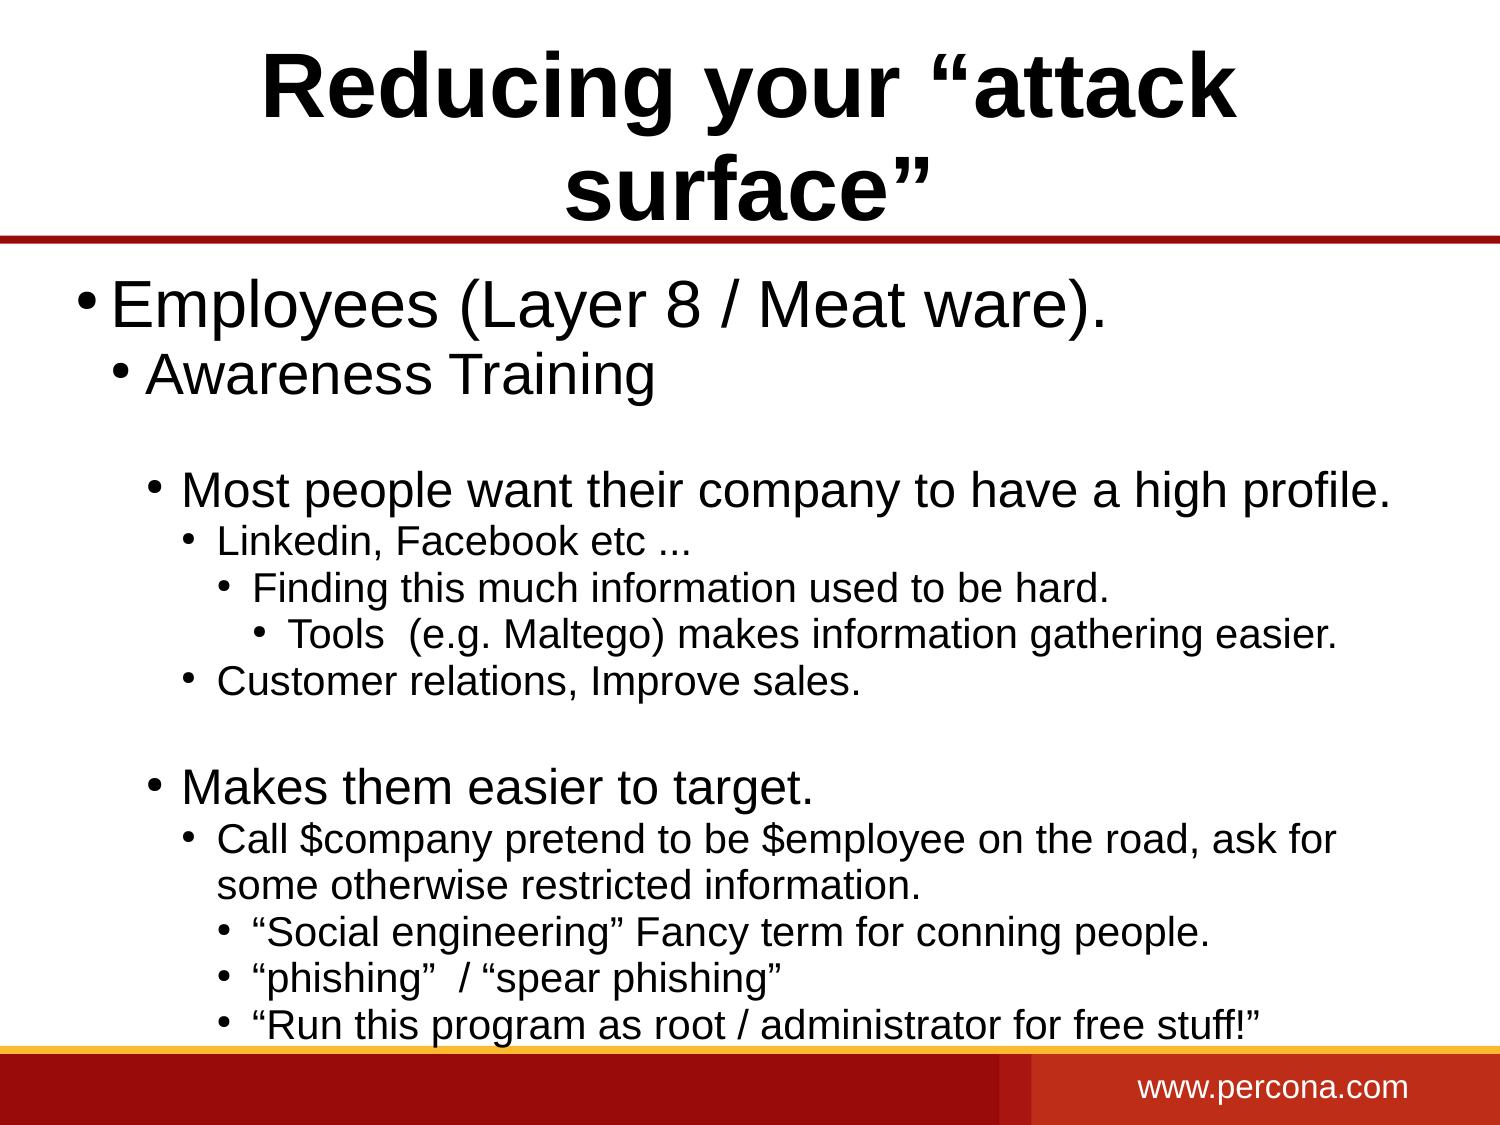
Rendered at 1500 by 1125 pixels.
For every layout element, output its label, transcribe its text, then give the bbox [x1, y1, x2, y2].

text_box Reducing your “attack surface” [75, 44, 1425, 233]
text_box Employees (Layer 8 / Meat ware). Awareness Training Most people want their company to have a high profile. Linkedin, Facebook etc ... Finding this much information used to be hard. Tools (e.g. Maltego) makes information gathering easier. Customer relations, Improve sales. Makes them easier to target. Call $company pretend to be $employee on the road, ask for some otherwise restricted information. “Social engineering” Fancy term for conning people. “phishing” / “spear phishing” “Run this program as root / administrator for free stuff!” [75, 263, 1425, 1006]
